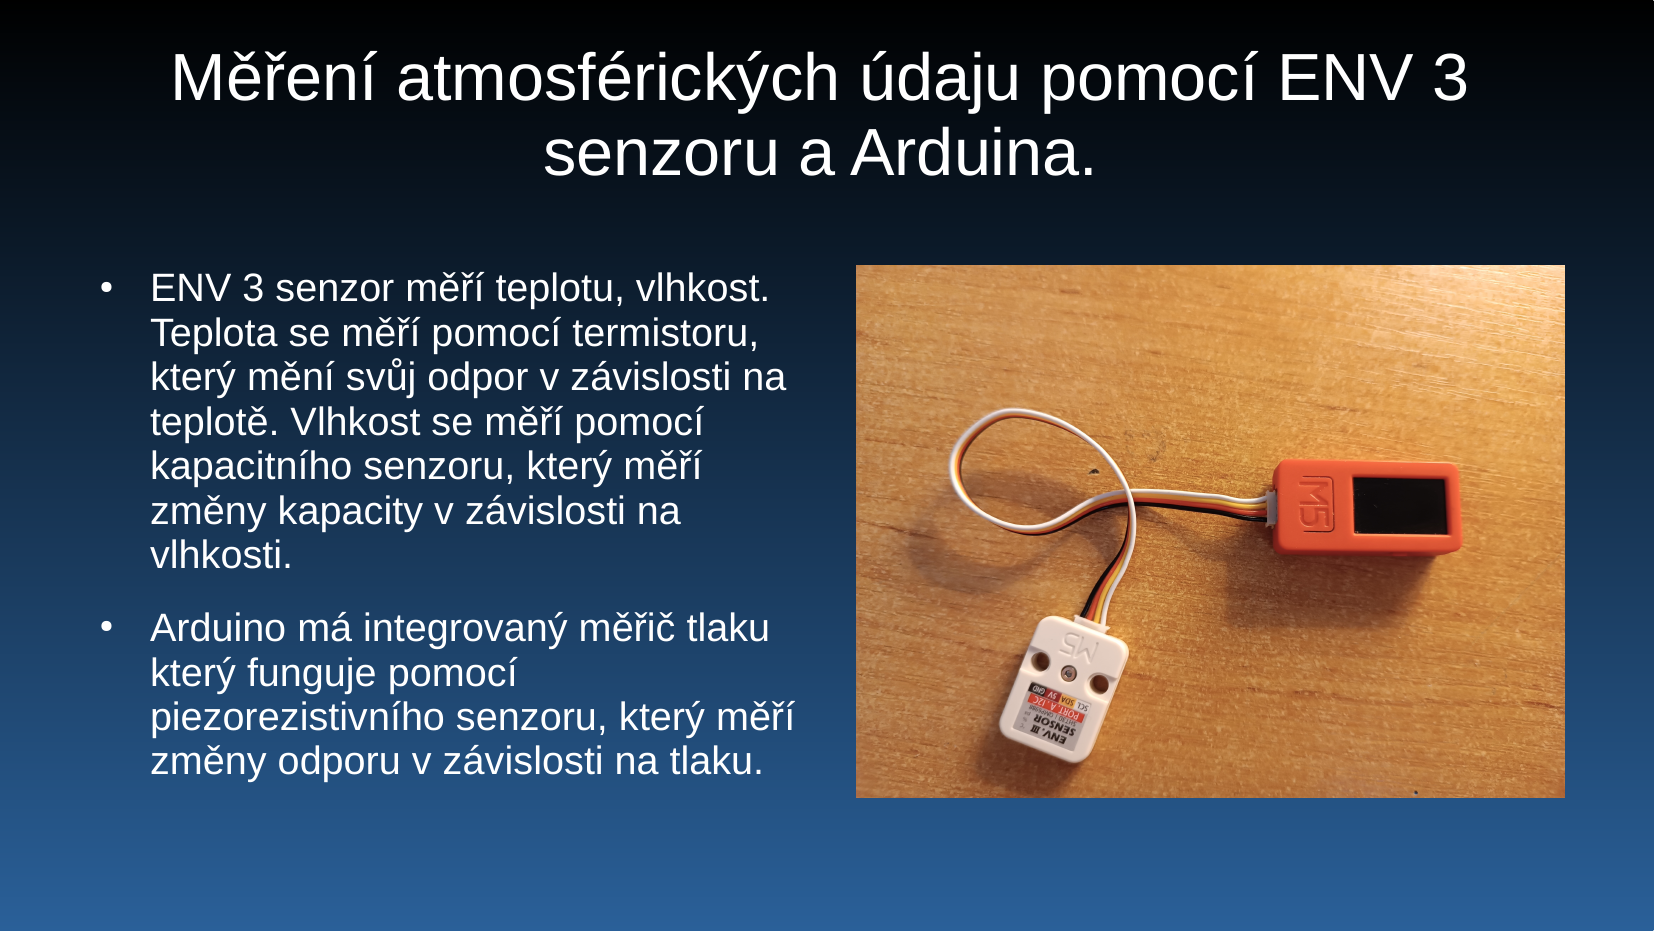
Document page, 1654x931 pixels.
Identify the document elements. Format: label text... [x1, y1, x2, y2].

picture [856, 265, 1565, 798]
title Měření atmosférických údaju pomocí ENV 3 senzoru a Arduina. [76, 37, 1565, 193]
list ENV 3 senzor měří teplotu, vlhkost. Teplota se měří pomocí termistoru, který mění svůj odpor v závislosti na teplotě. Vlhkost se měří pomocí kapacitního senzoru, který měří změny kapacity v závislosti na vlhkosti. Arduino má integrovaný měřič tlaku který funguje pomocí piezorezistivního senzoru, který měří změny odporu v závislosti na tlaku. [82, 265, 798, 806]
